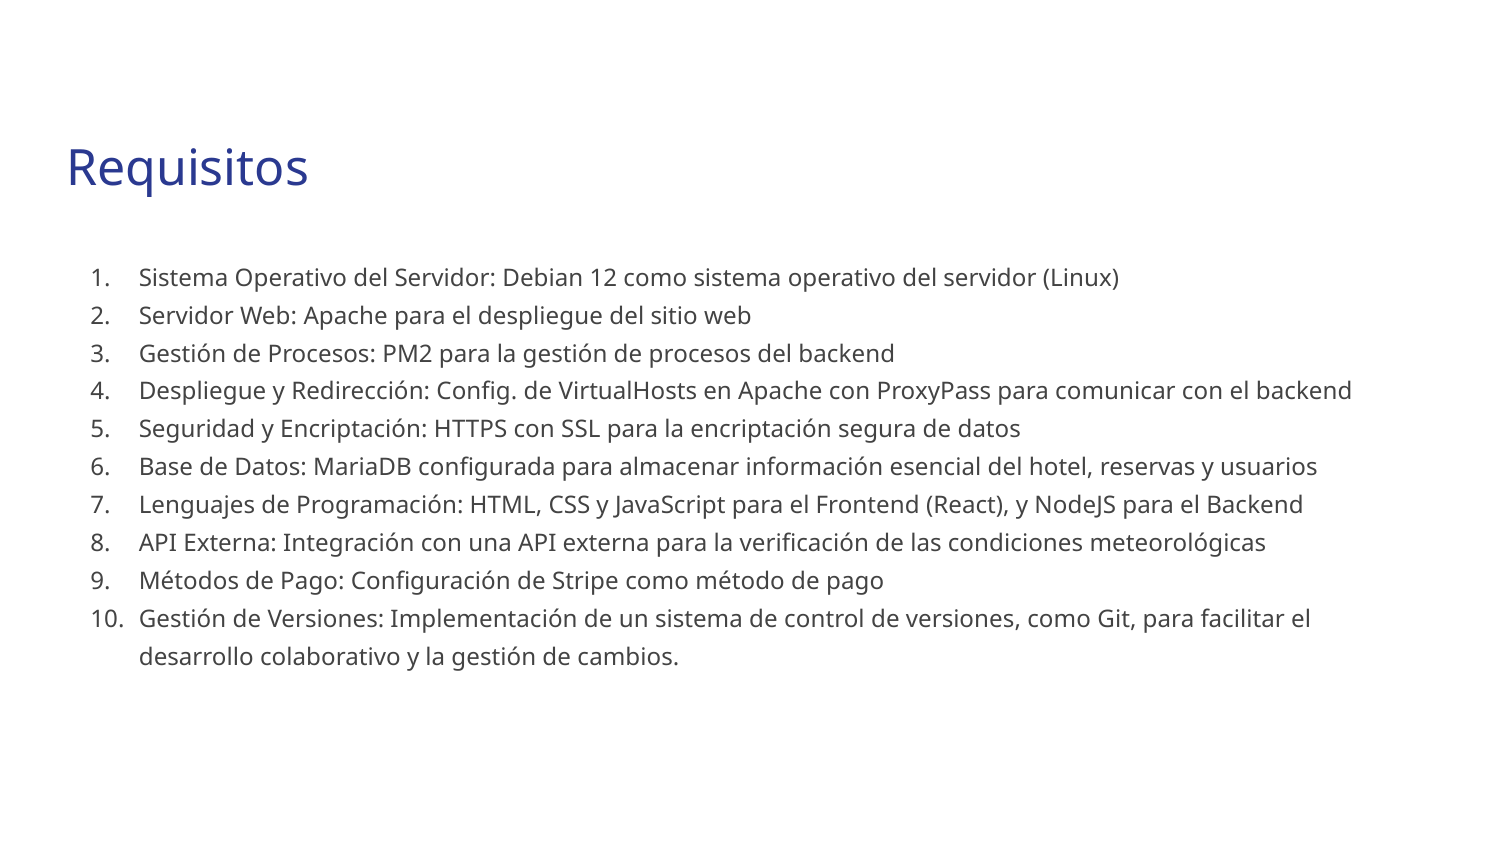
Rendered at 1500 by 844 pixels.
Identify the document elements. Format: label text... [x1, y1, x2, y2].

title Requisitos [51, 91, 512, 216]
list Sistema Operativo del Servidor: Debian 12 como sistema operativo del servidor (Linux) Servidor Web: Apache para el despliegue del sitio web Gestión de Procesos: PM2 para la gestión de procesos del backend Despliegue y Redirección: Config. de VirtualHosts en Apache con ProxyPass para comunicar con el backend Seguridad y Encriptación: HTTPS con SSL para la encriptación segura de datos Base de Datos: MariaDB configurada para almacenar información esencial del hotel, reservas y usuarios Lenguajes de Programación: HTML, CSS y JavaScript para el Frontend (React), y NodeJS para el Backend API Externa: Integración con una API externa para la verificación de las condiciones meteorológicas Métodos de Pago: Configuración de Stripe como método de pago Gestión de Versiones: Implementación de un sistema de control de versiones, como Git, para facilitar el desarrollo colaborativo y la gestión de cambios. [51, 240, 1372, 750]
